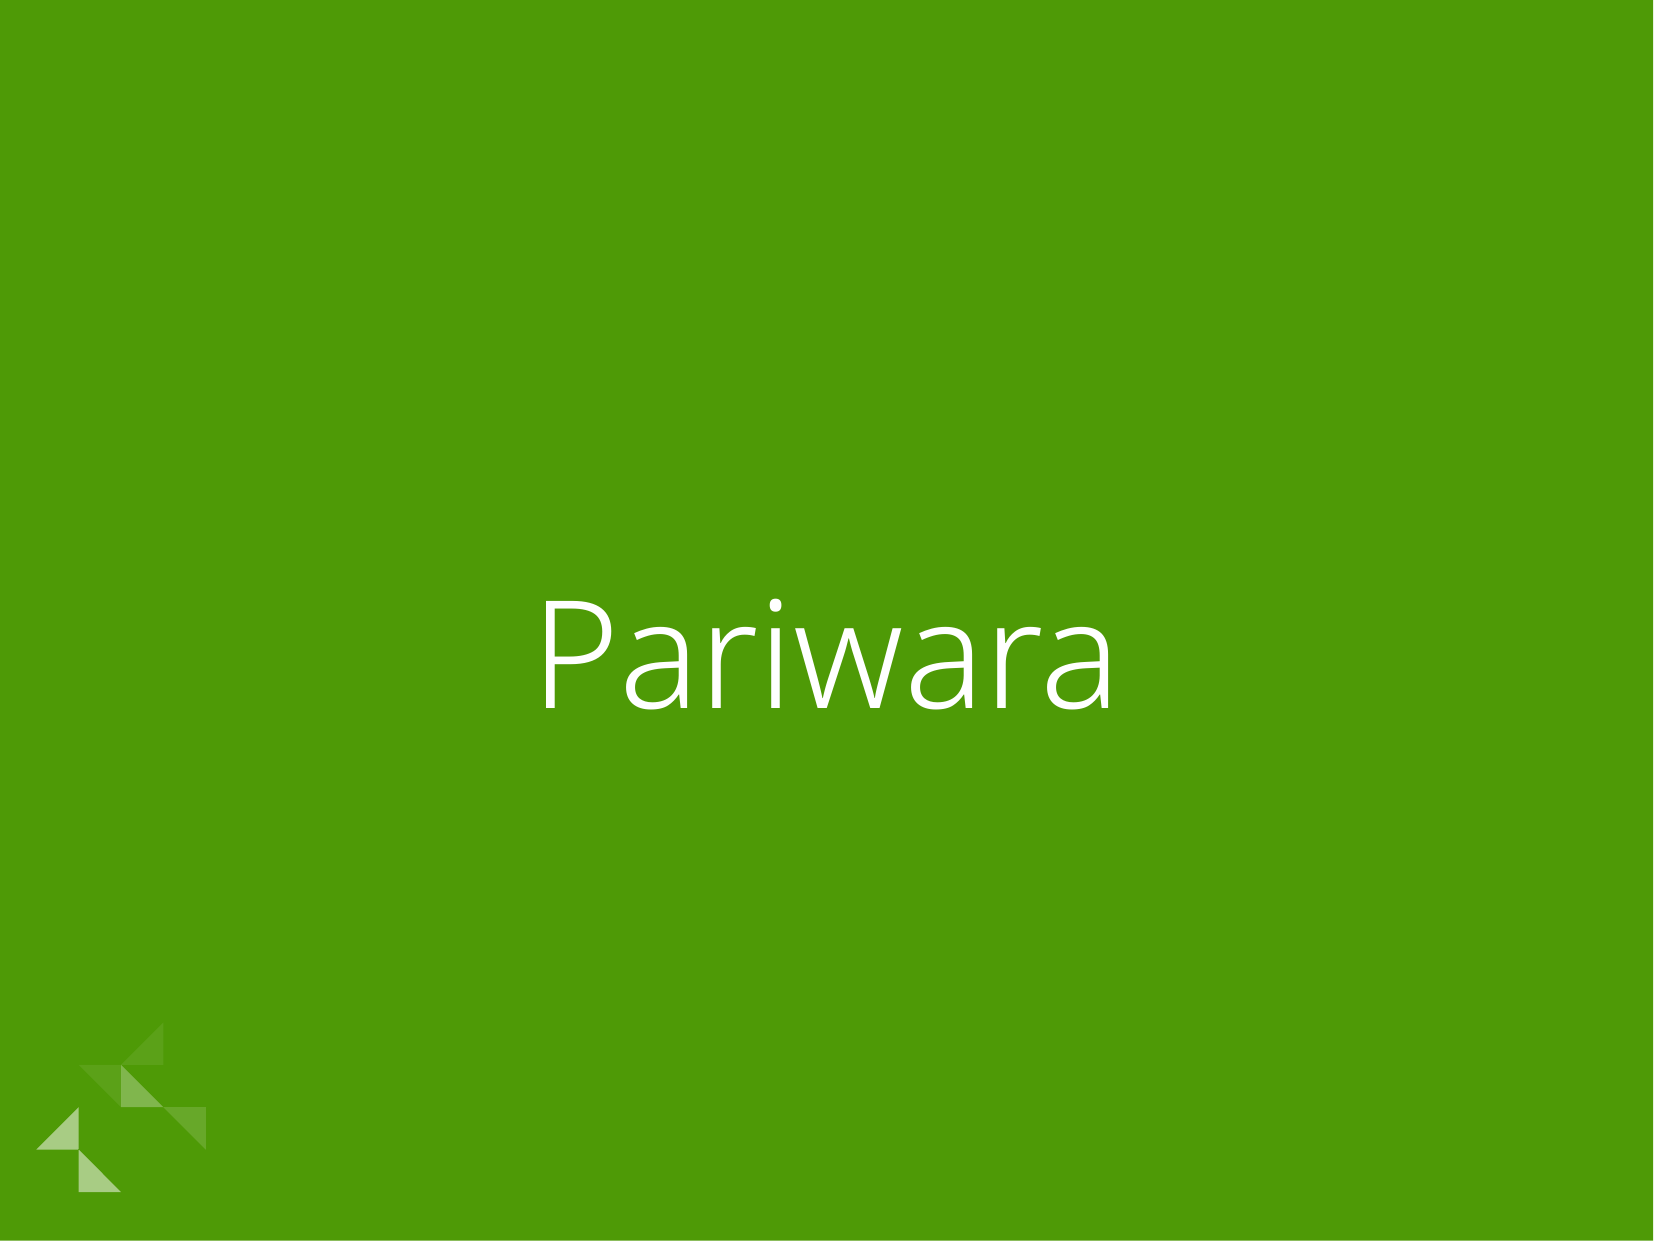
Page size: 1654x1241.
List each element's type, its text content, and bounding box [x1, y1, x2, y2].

list Pariwara [82, 290, 1571, 1010]
